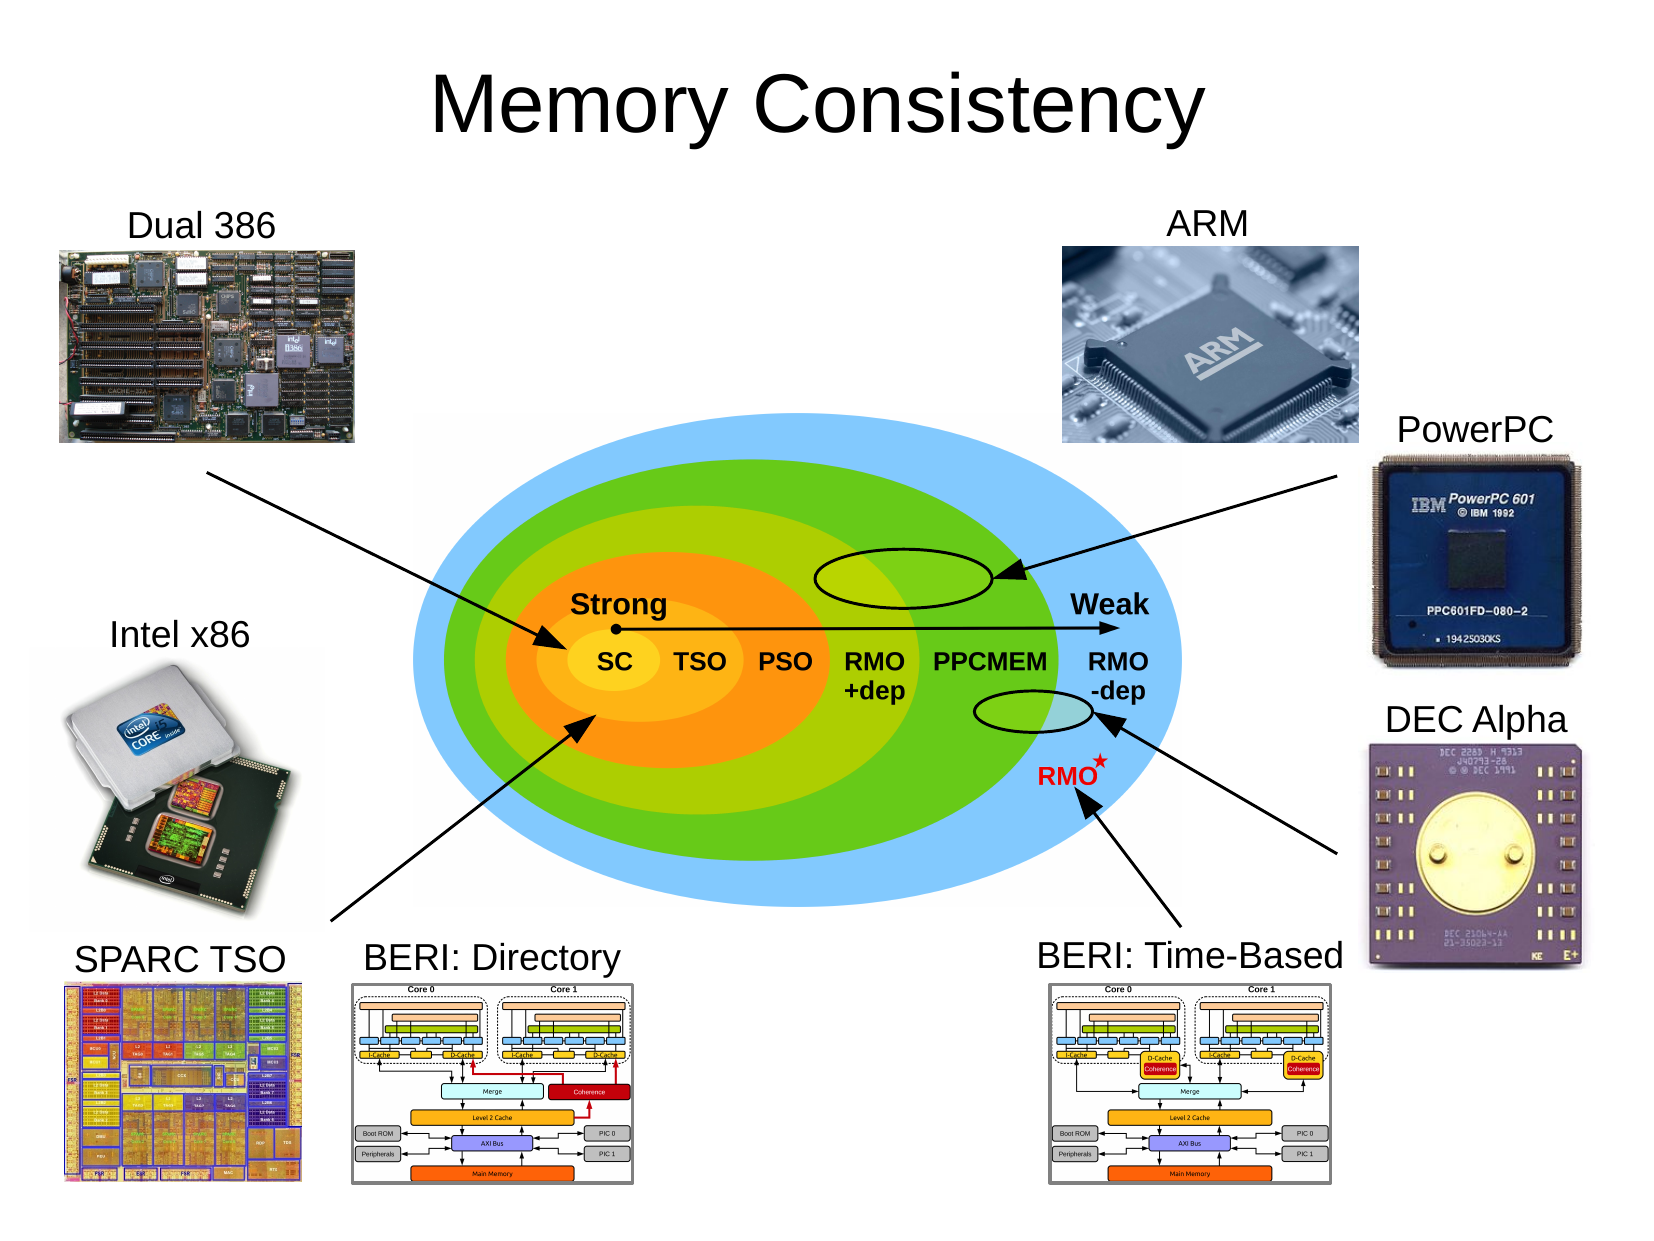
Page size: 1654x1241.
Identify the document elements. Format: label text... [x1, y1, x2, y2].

text_box [974, 690, 1093, 733]
picture [1358, 735, 1595, 973]
text_box BERI: Time-Based [1021, 927, 1376, 984]
text_box [814, 549, 993, 609]
picture [64, 989, 302, 1182]
picture [59, 250, 355, 443]
text_box SPARC TSO [59, 931, 325, 989]
picture [29, 647, 325, 932]
picture [354, 987, 631, 1182]
text_box Intel x86 [94, 606, 302, 664]
text_box DEC Alpha [1370, 690, 1636, 748]
text_box BERI: Directory [348, 929, 638, 987]
title Memory Consistency [59, 56, 1577, 150]
text_box ARM [1151, 195, 1418, 253]
picture [413, 246, 1595, 907]
picture [1051, 986, 1329, 1182]
text_box Dual 386 [112, 197, 319, 254]
text_box PowerPC [1381, 401, 1648, 459]
